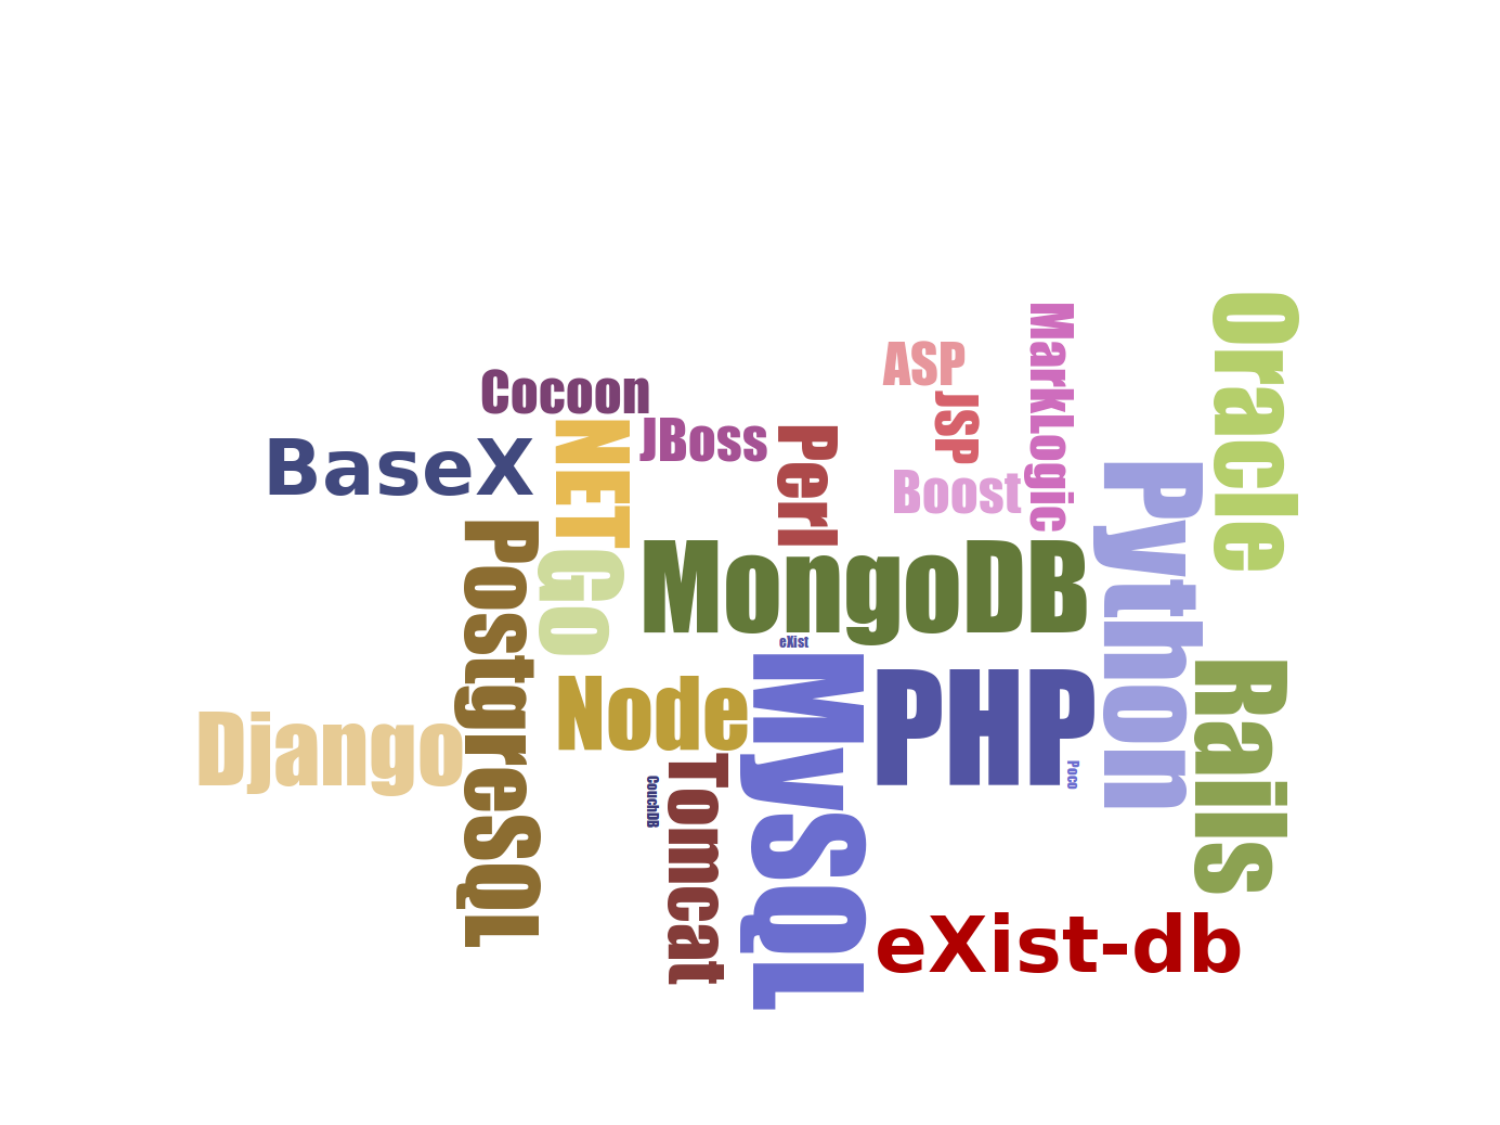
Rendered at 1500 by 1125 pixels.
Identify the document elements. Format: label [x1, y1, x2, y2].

picture [165, 268, 1335, 1024]
